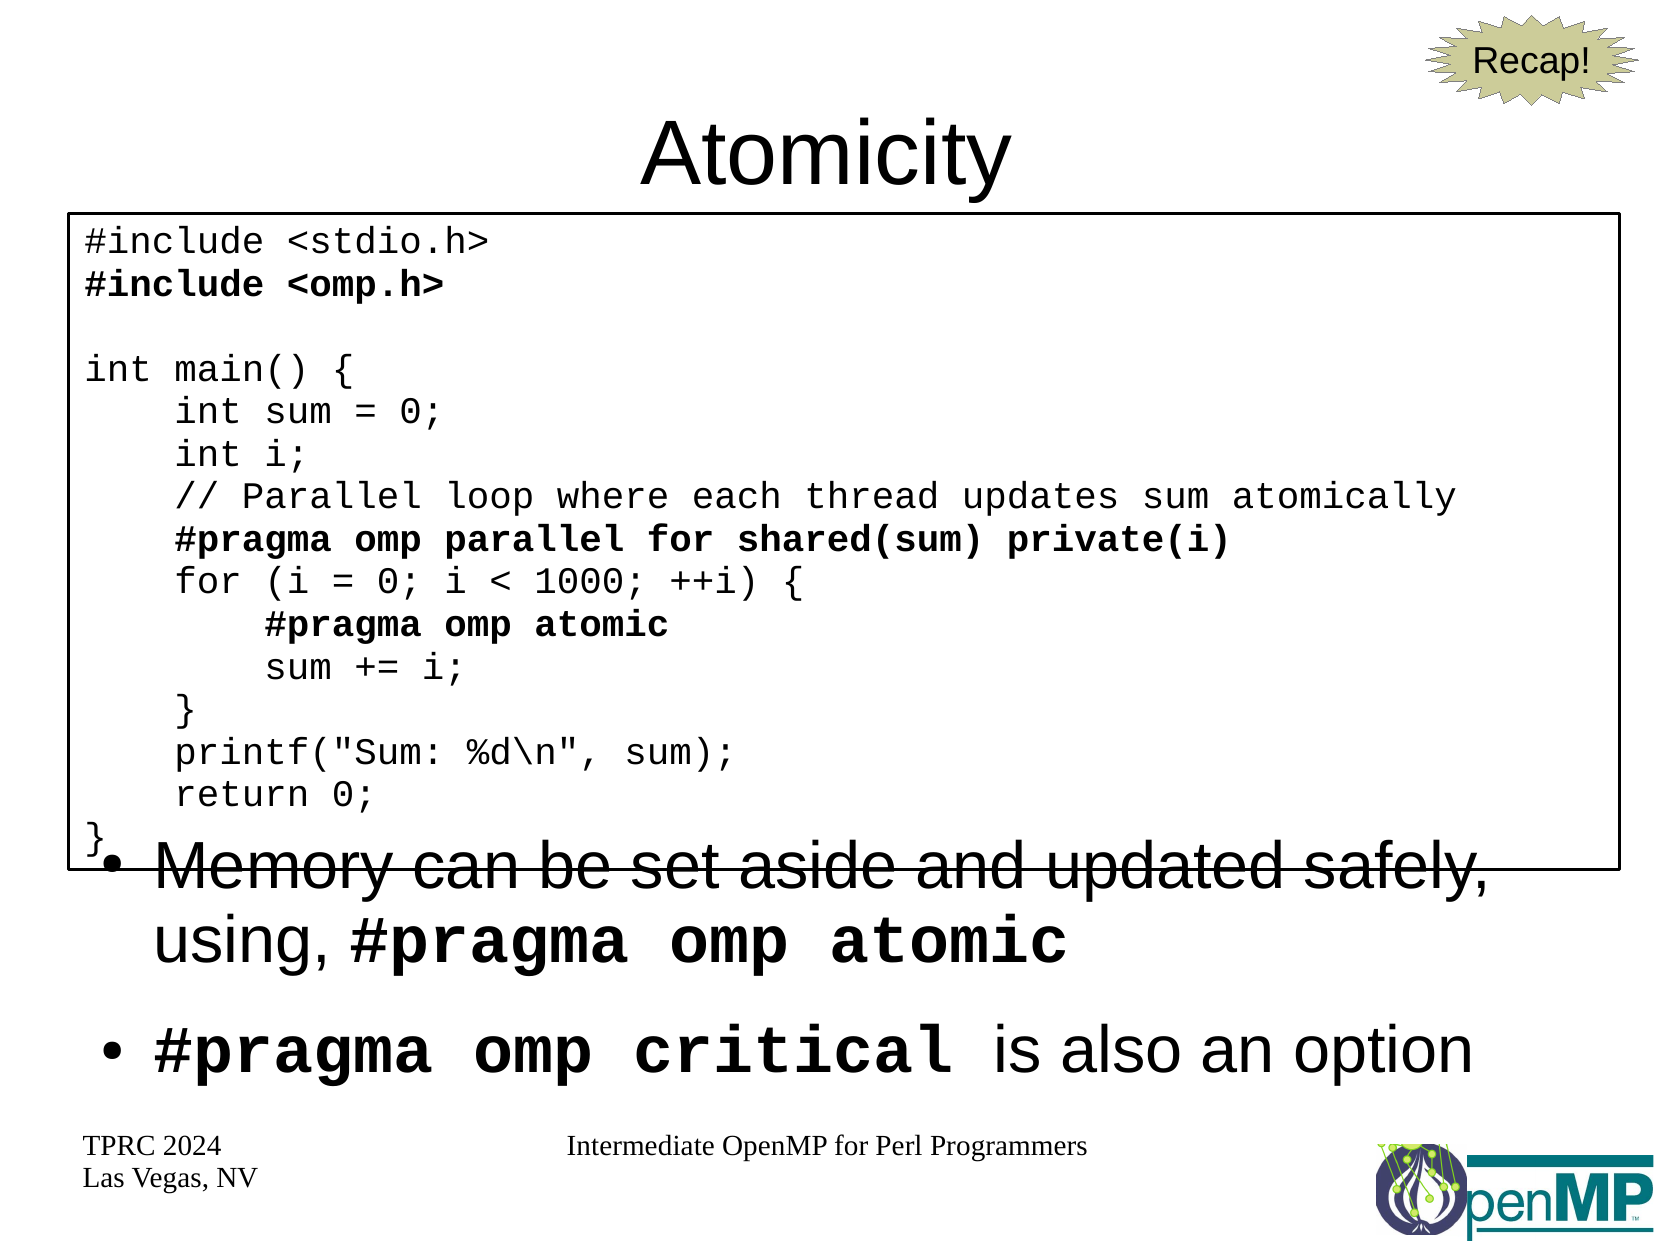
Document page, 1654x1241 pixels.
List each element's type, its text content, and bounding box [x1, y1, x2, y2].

list Memory can be set aside and updated safely, using, #pragma omp atomic #pragma omp critical is also an option [82, 827, 1571, 868]
list Memory can be set aside and updated safely, using, #pragma omp atomic #pragma omp critical is also an option [82, 871, 1571, 1086]
text_box Recap! [1425, 15, 1639, 106]
title Atomicity [82, 49, 1571, 212]
picture [1376, 1144, 1654, 1241]
text_box #include <stdio.h> #include <omp.h> int main() { int sum = 0; int i; // Parallel loop where each thread updates sum atomically #pragma omp parallel for shared(sum) private(i) for (i = 0; i < 1000; ++i) { #pragma omp atomic sum += i; } printf("Sum: %d\n", sum); return 0; } [68, 213, 1620, 792]
